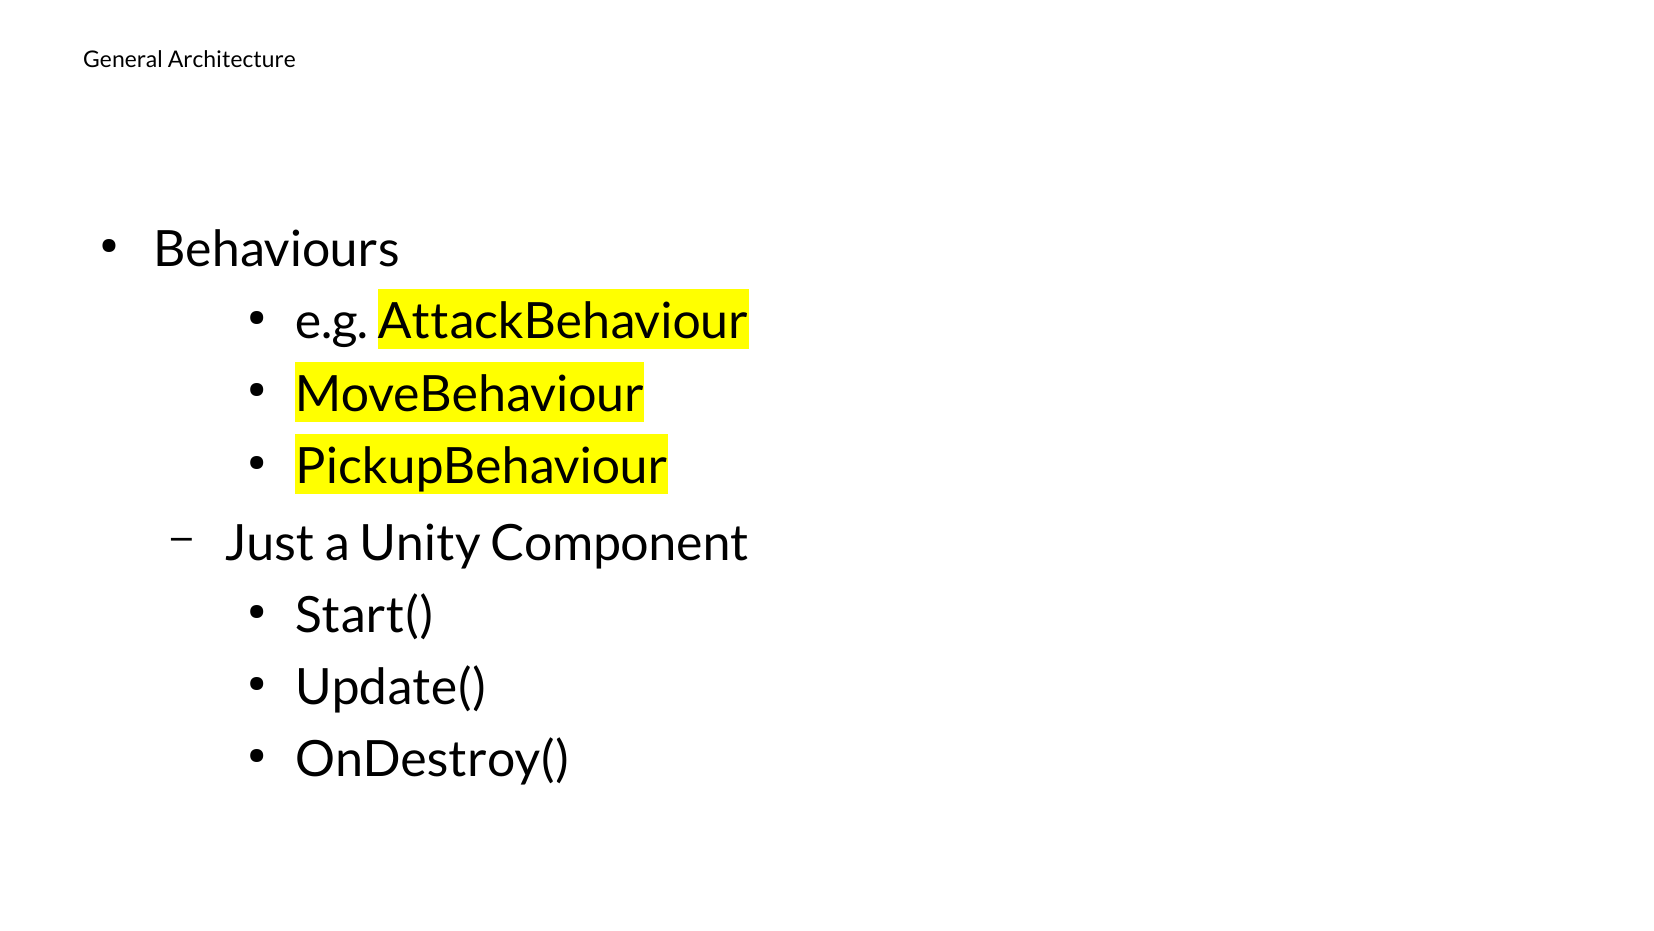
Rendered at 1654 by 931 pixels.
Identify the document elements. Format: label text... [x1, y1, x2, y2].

title General Architecture [83, 0, 1571, 119]
list Behaviours e.g. AttackBehaviour MoveBehaviour PickupBehaviour Just a Unity Component Start() Update() OnDestroy() [82, 217, 1571, 839]
